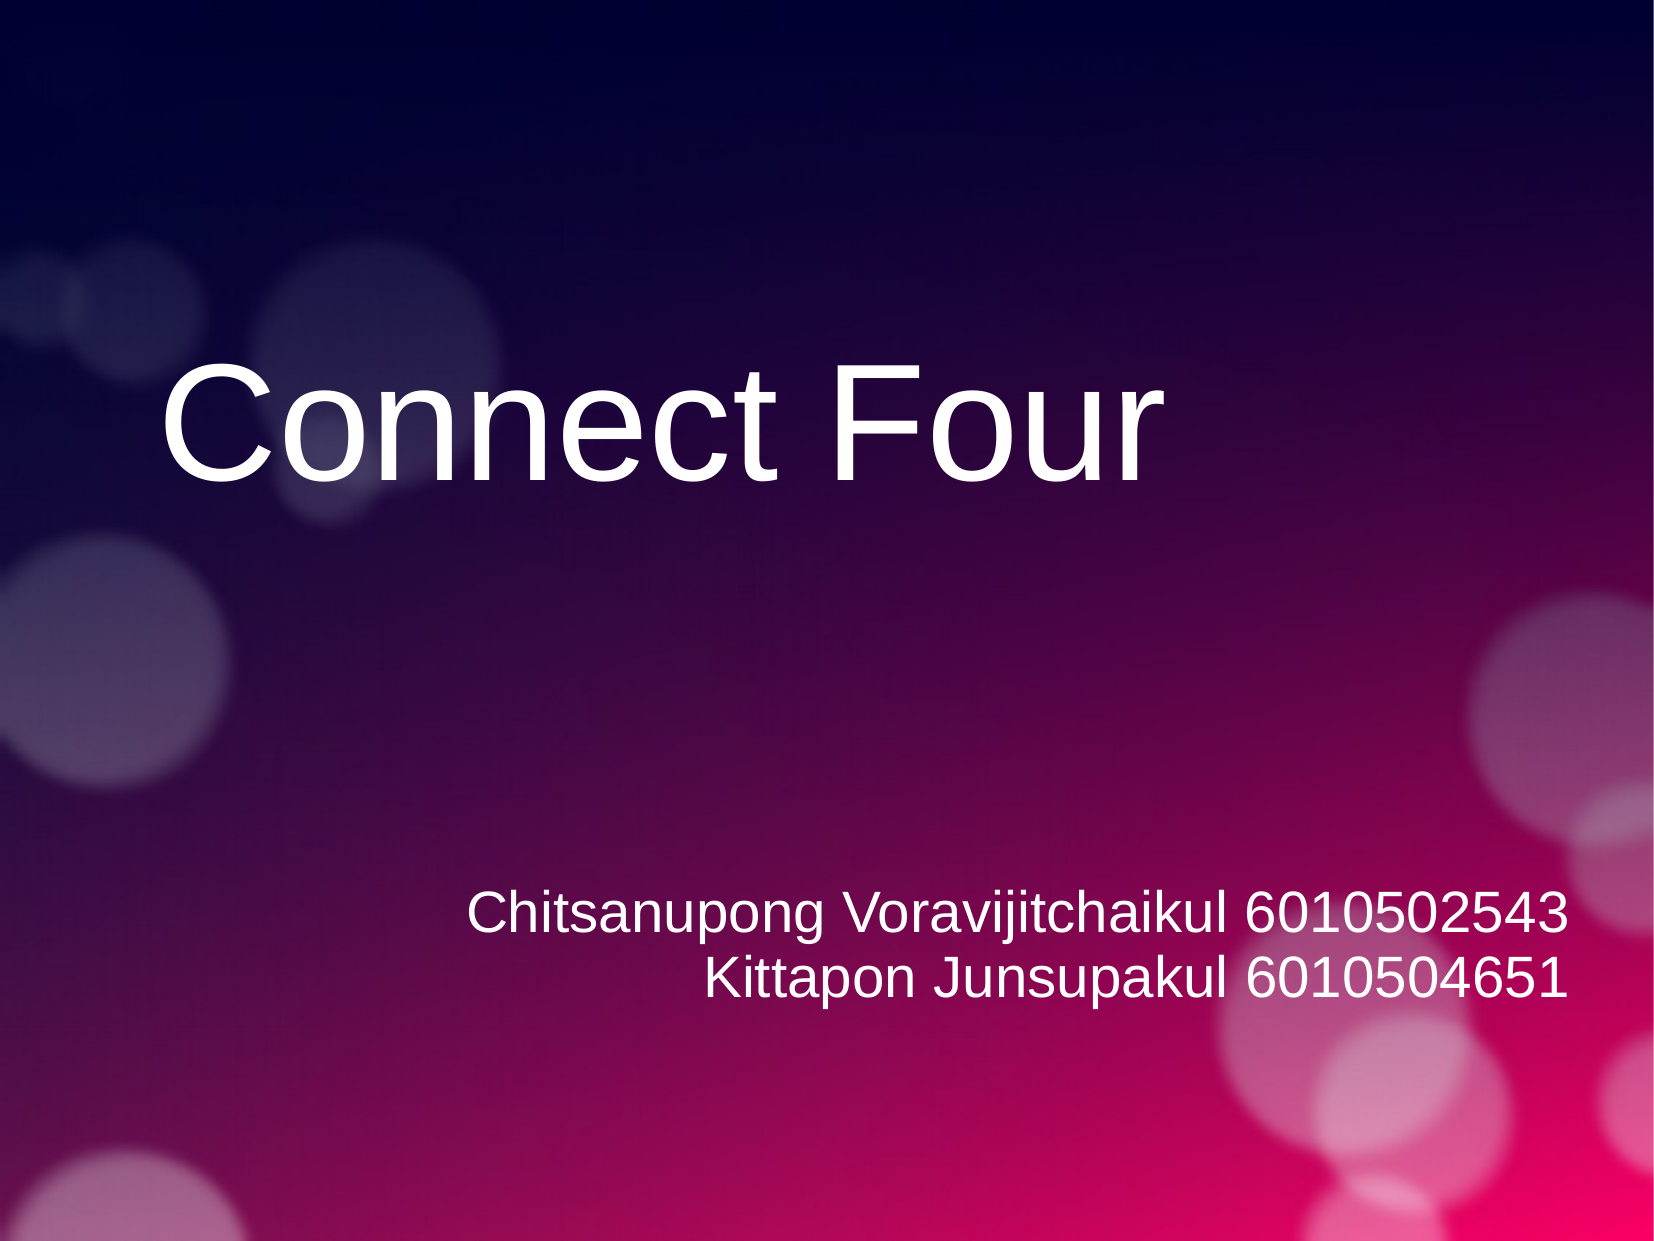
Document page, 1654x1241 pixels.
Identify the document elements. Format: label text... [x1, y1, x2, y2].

picture [0, 0, 1654, 1241]
title Connect Four [82, 318, 1571, 526]
subtitle Chitsanupong Voravijitchaikul 6010502543 Kittapon Junsupakul 6010504651 [82, 566, 1571, 1010]
